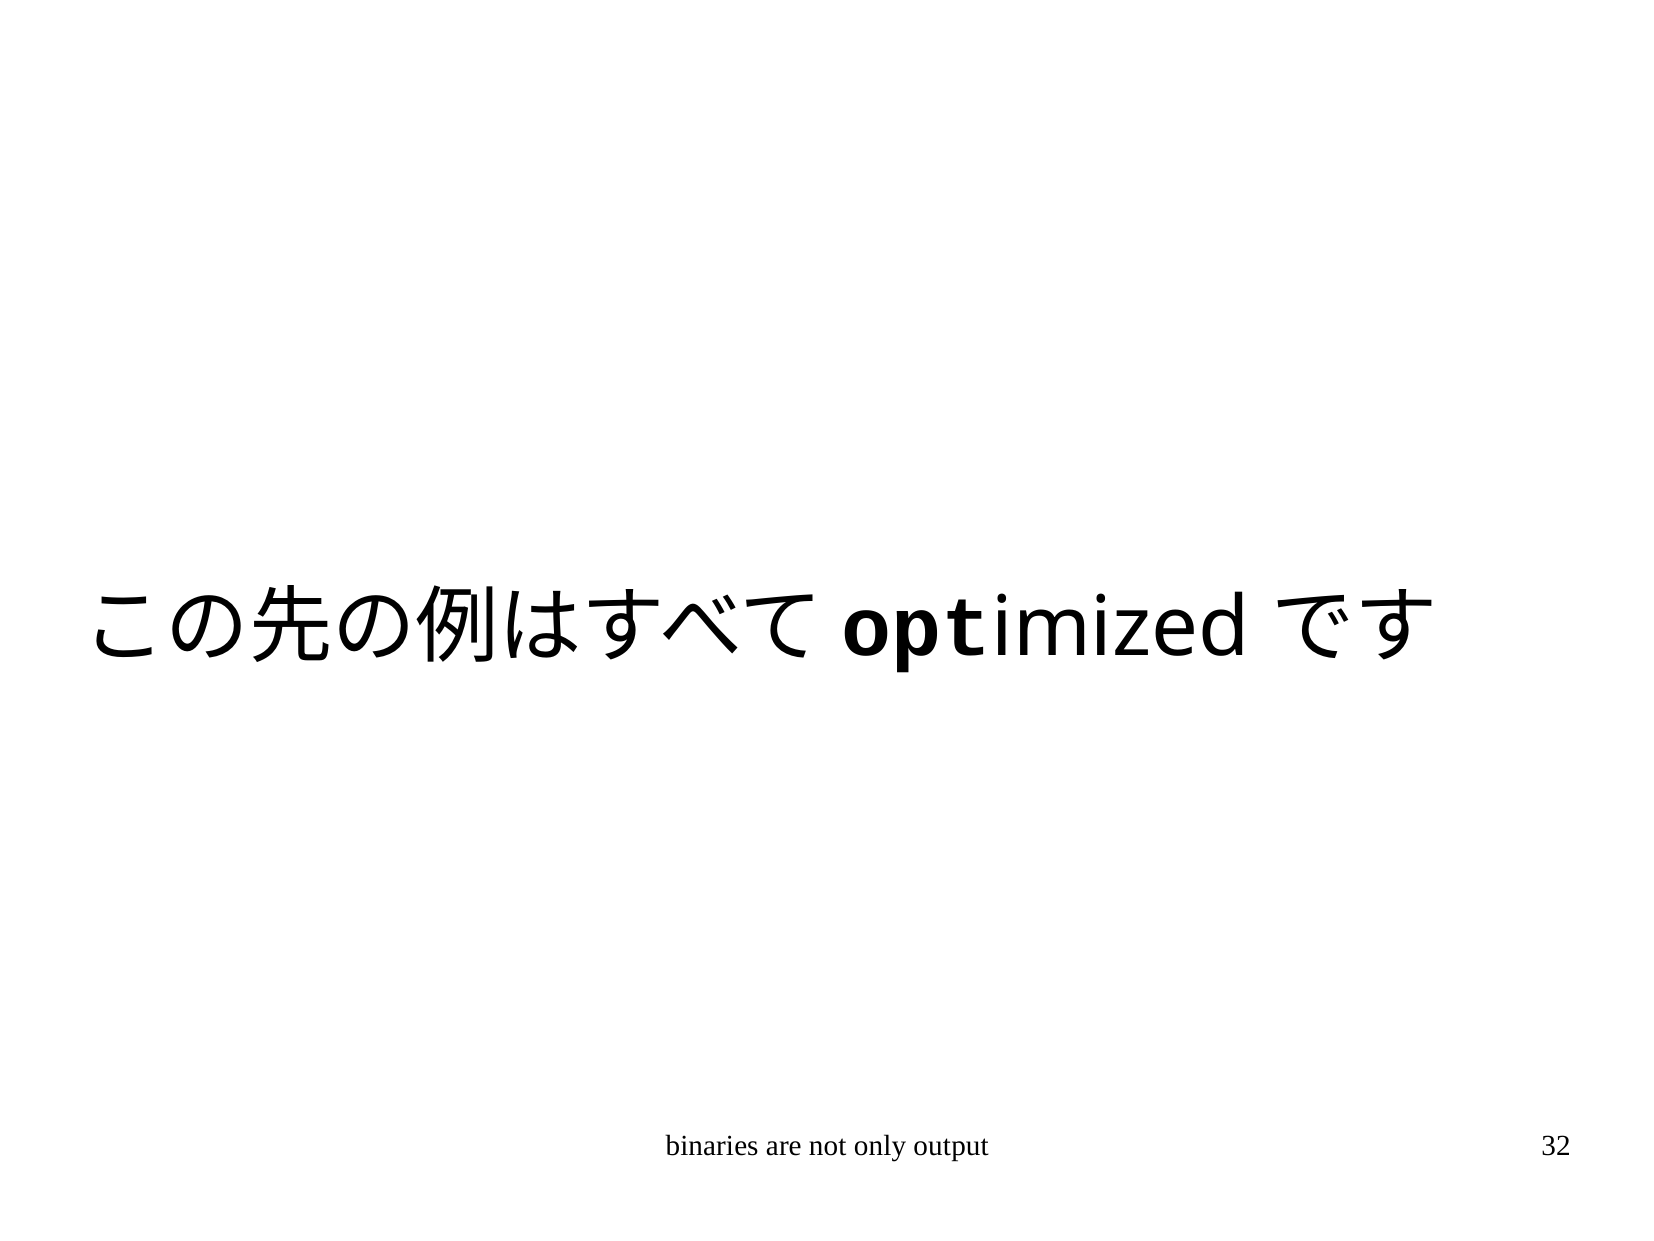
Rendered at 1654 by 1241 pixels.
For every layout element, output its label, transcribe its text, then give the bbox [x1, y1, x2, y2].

title この先の例はすべて optimized です [82, 516, 1571, 724]
